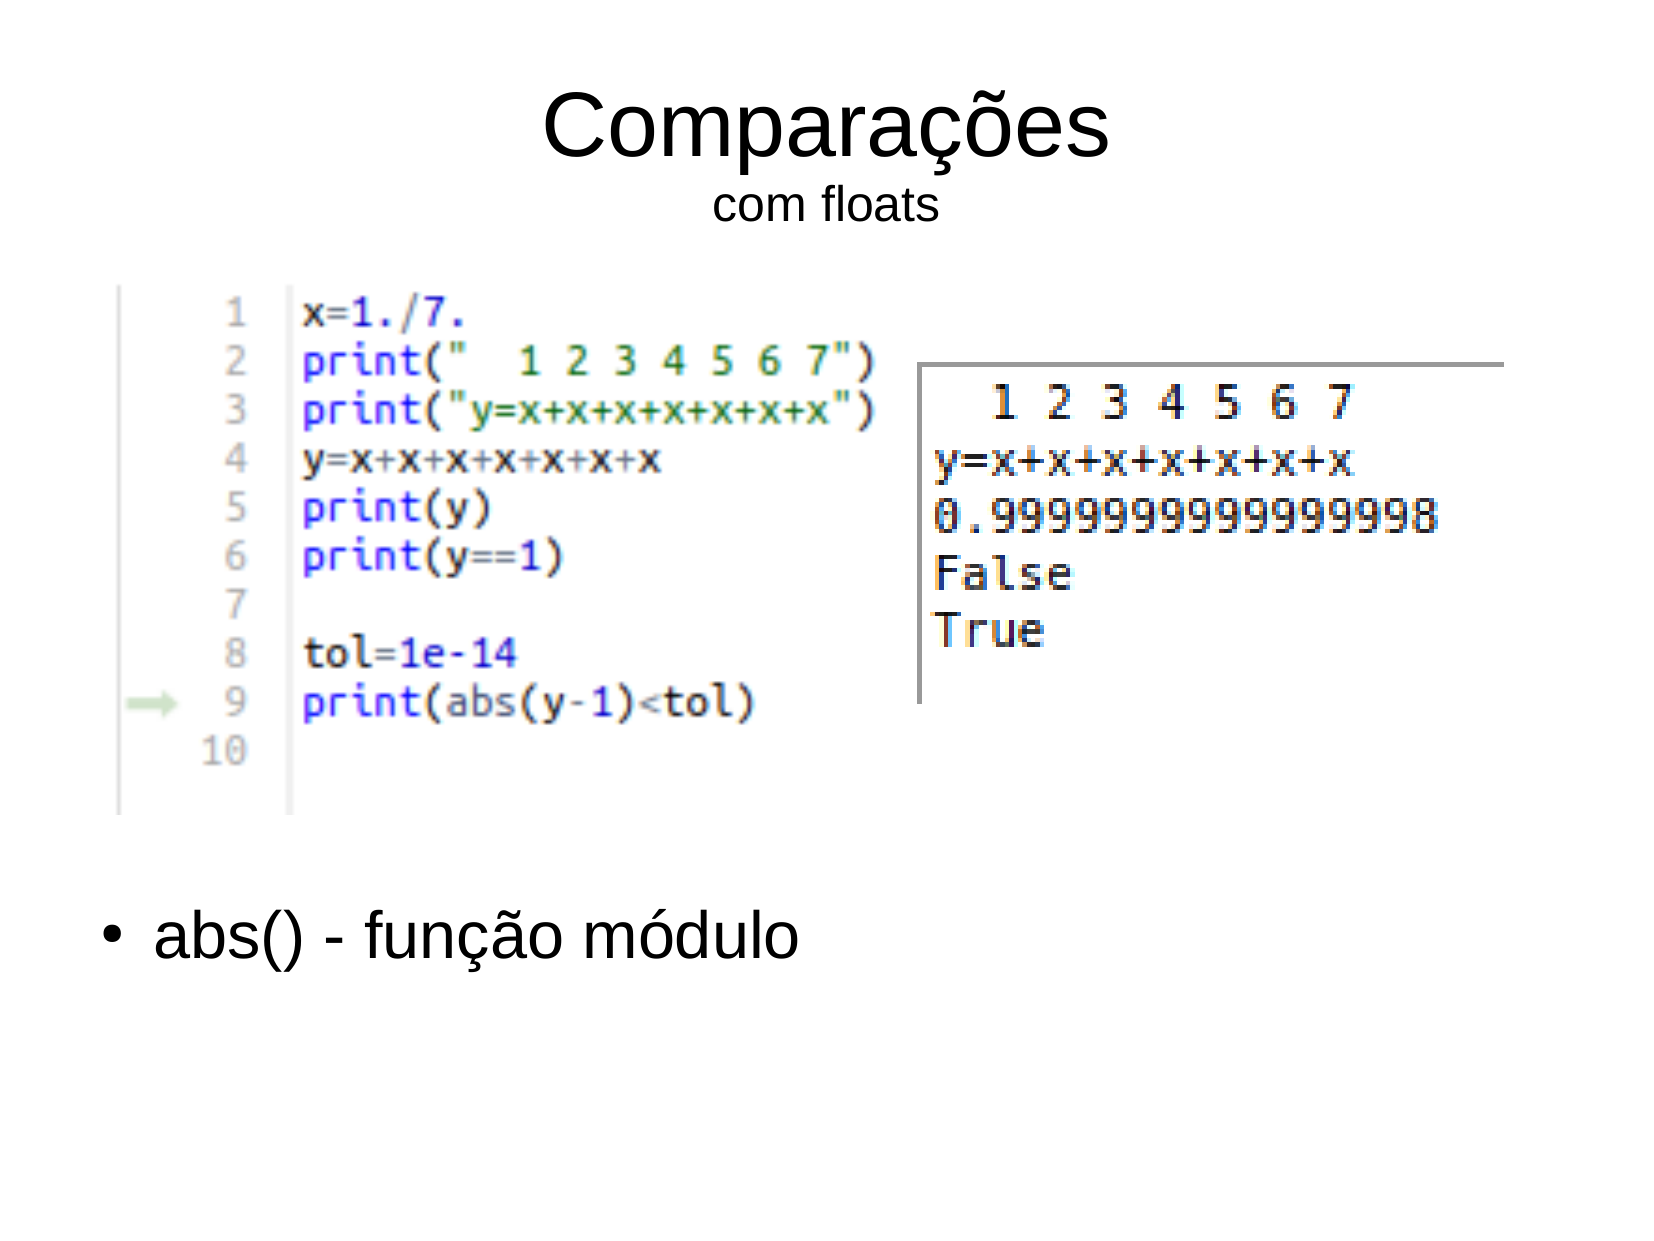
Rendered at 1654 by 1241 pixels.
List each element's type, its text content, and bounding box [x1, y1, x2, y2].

picture [92, 264, 1504, 815]
title Comparações com floats [82, 49, 1571, 257]
list abs() - função módulo [82, 897, 1571, 1116]
